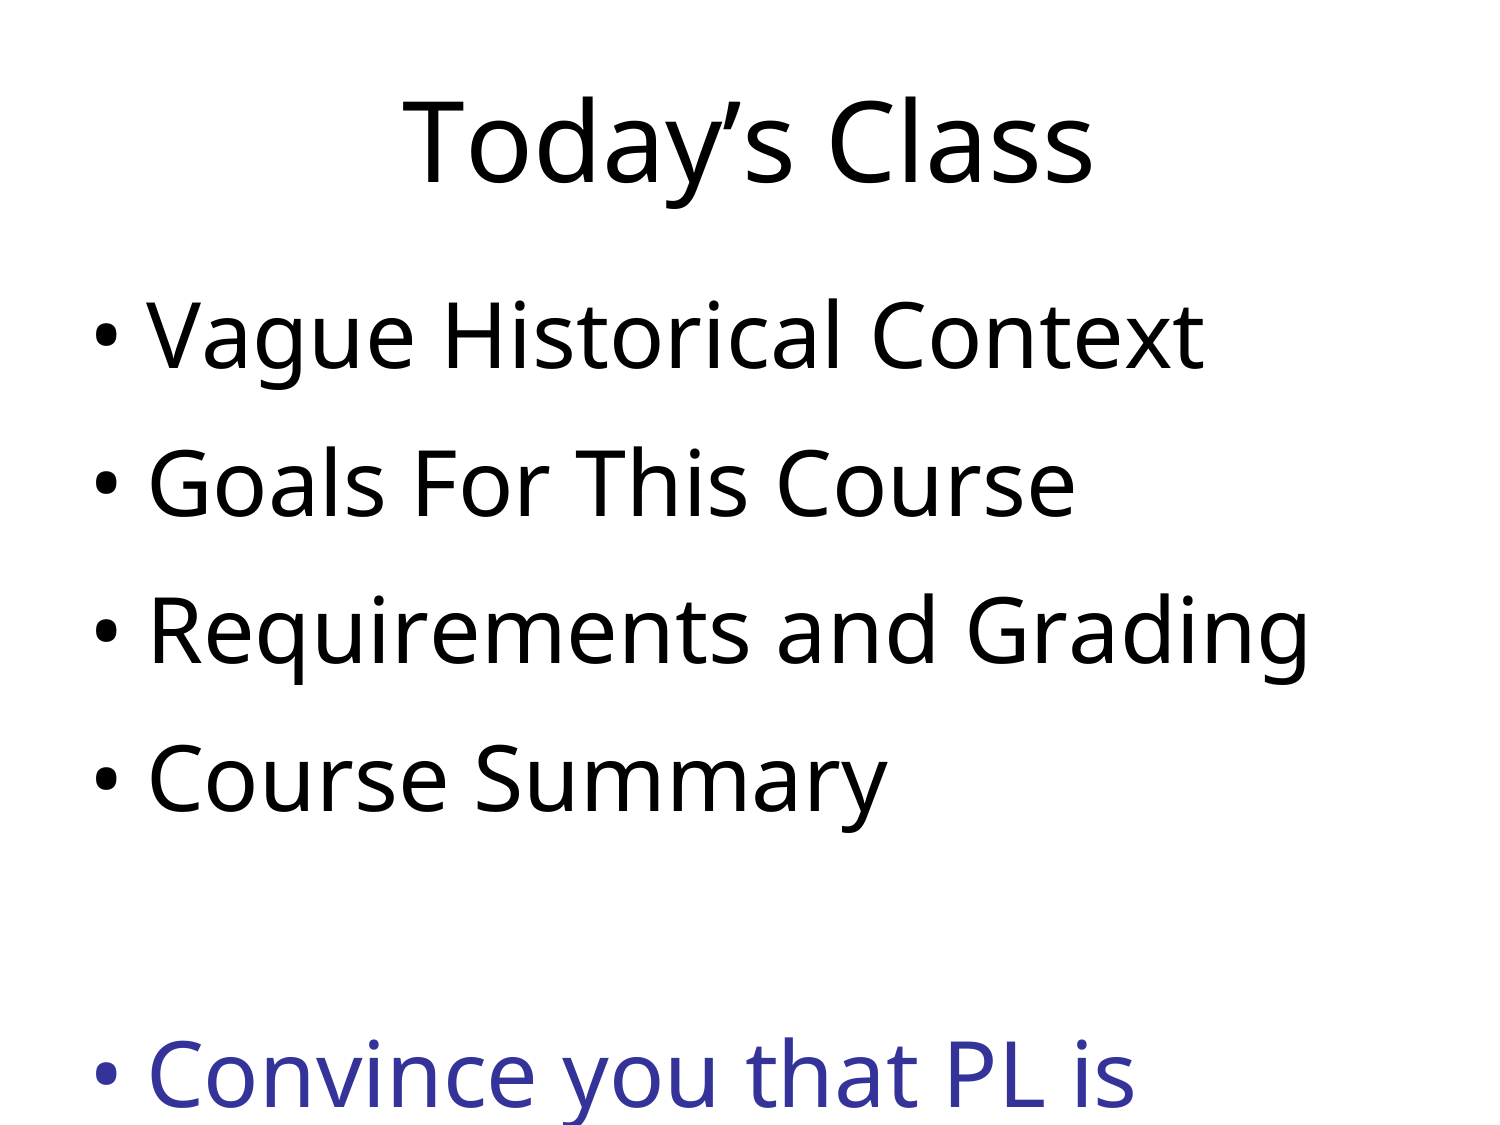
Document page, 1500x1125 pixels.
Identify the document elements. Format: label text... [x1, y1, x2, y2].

title Today’s Class [75, 45, 1426, 233]
list Vague Historical Context Goals For This Course Requirements and Grading Course Summary Convince you that PL is useful [75, 262, 1426, 1034]
